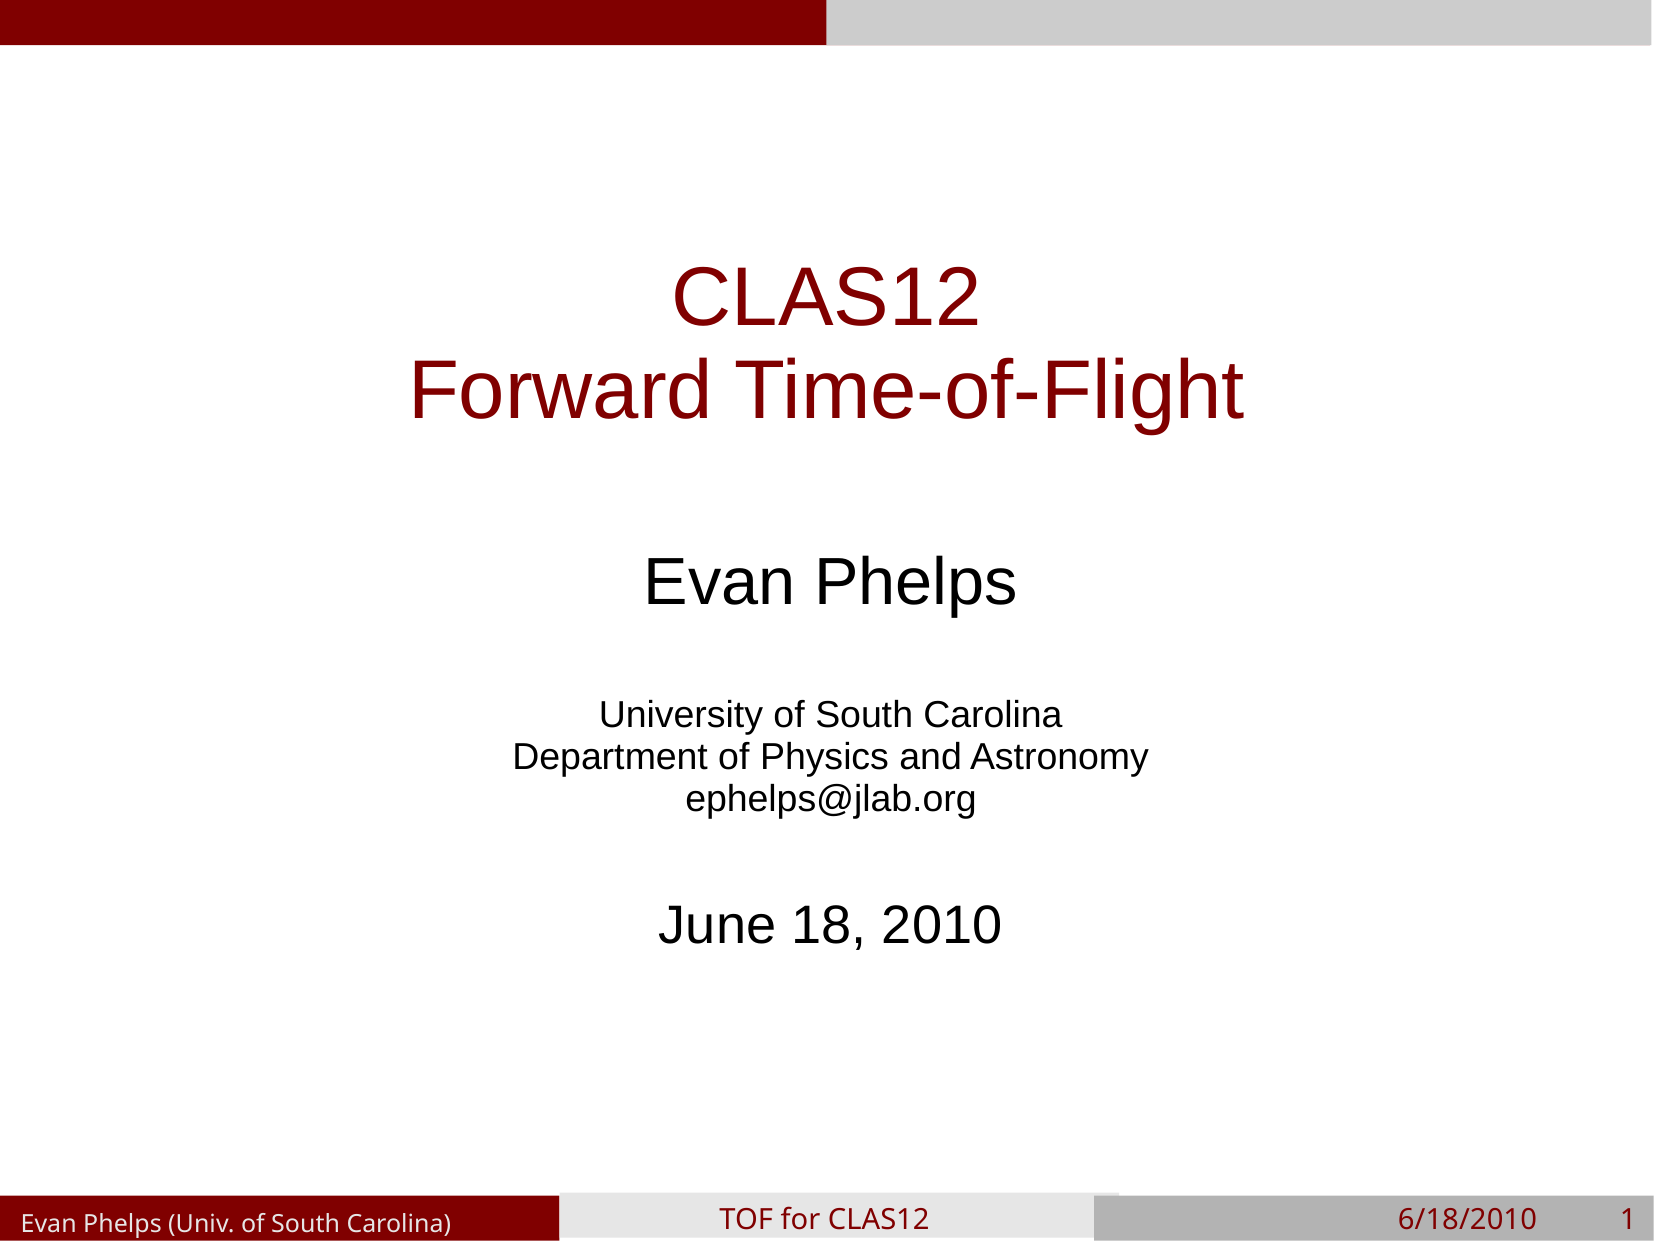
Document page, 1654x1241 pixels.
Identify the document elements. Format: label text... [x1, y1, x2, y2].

title CLAS12 Forward Time-of-Flight [82, 249, 1571, 436]
subtitle Evan Phelps University of South Carolina Department of Physics and Astronomy ephelps@jlab.org June 18, 2010 [86, 544, 1576, 955]
